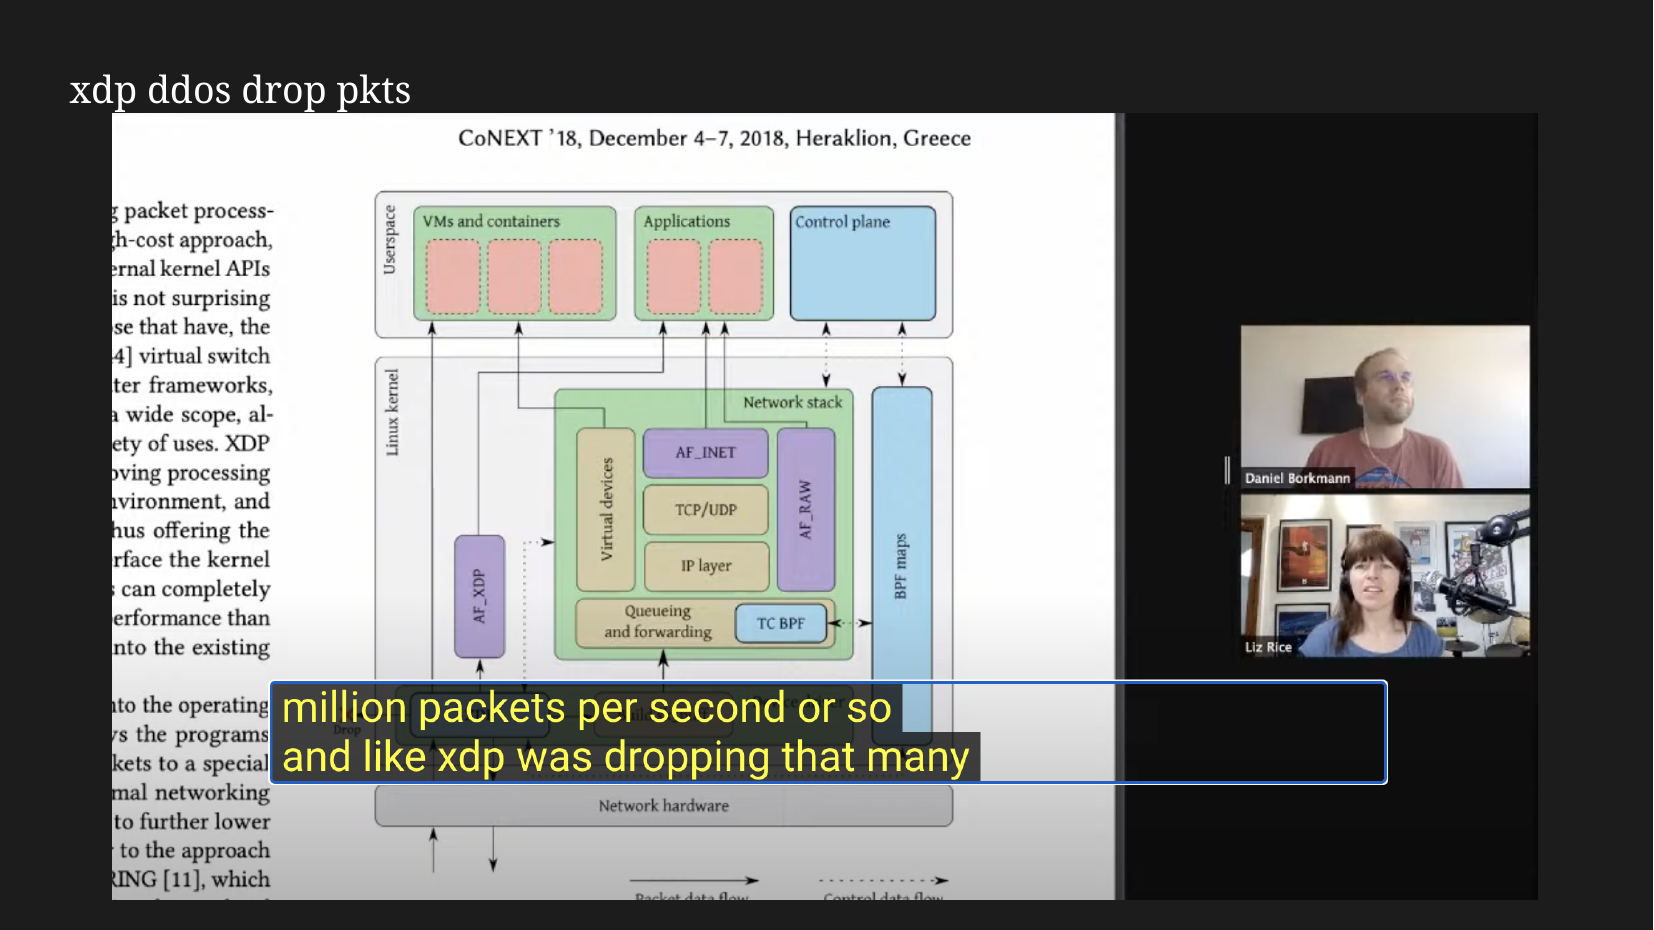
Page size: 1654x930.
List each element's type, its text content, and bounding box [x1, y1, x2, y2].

picture [112, 113, 1538, 901]
text_box xdp ddos drop pkts [54, 56, 451, 113]
